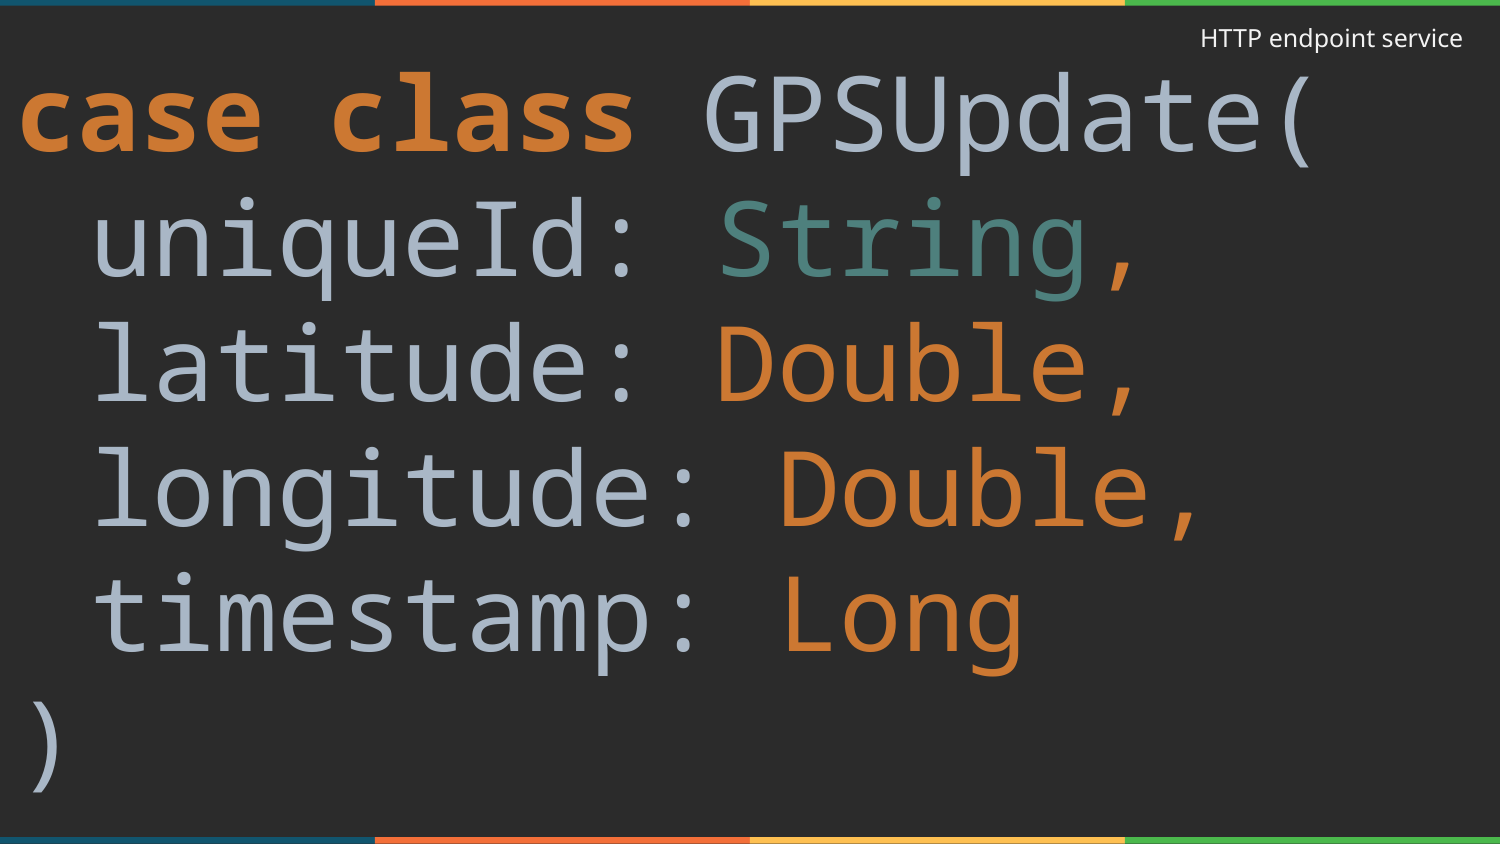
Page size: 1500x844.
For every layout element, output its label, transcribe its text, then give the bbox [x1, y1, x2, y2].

text_box [0, 838, 1500, 844]
text_box case class GPSUpdate( uniqueId: String, latitude: Double, longitude: Double, timestamp: Long ) [0, 7, 1500, 838]
text_box [0, 0, 1500, 6]
text_box HTTP endpoint service [21, 7, 1479, 107]
